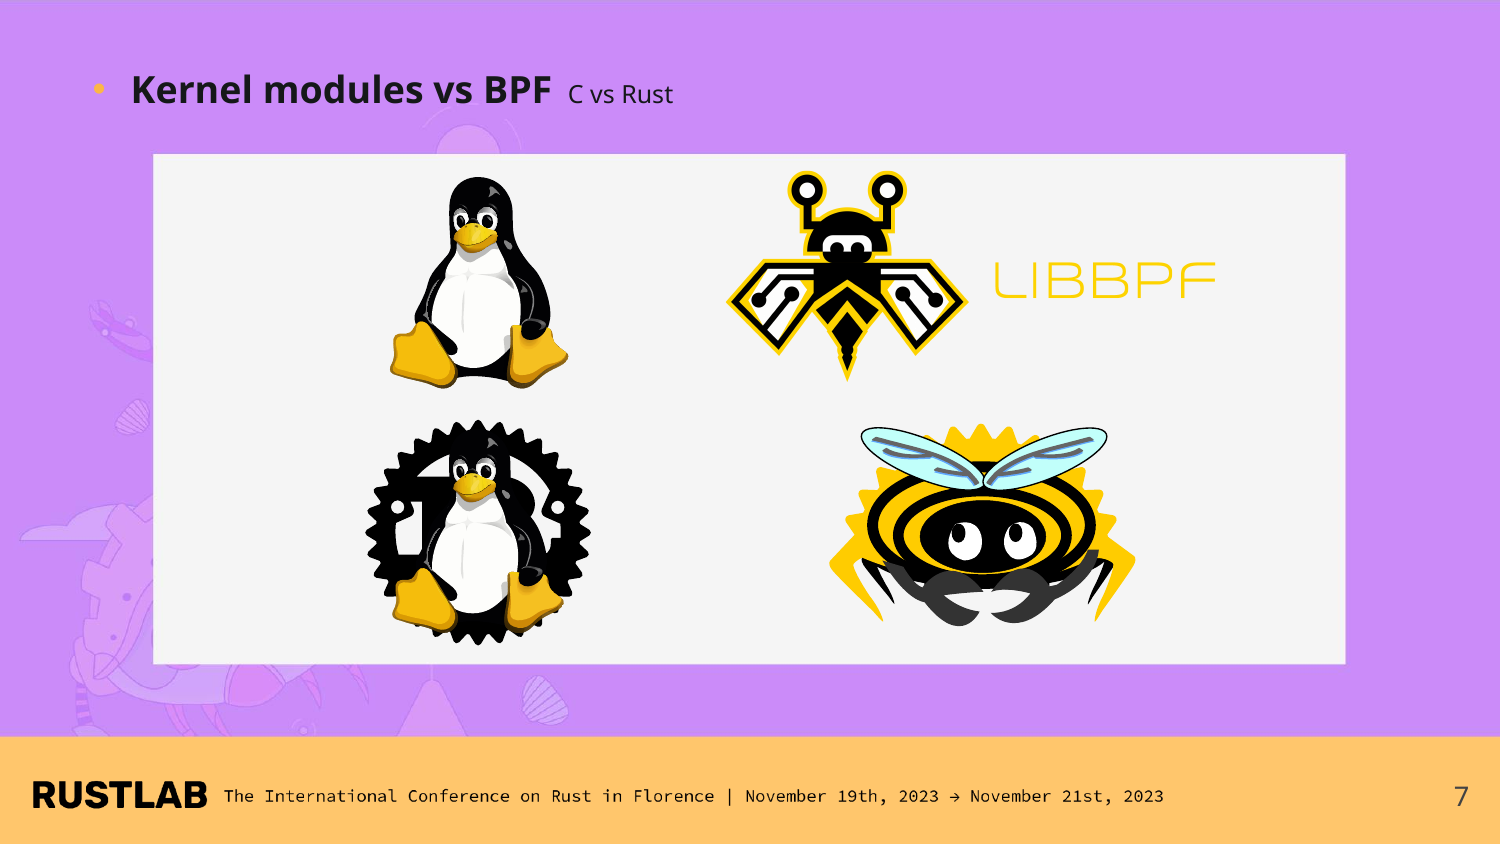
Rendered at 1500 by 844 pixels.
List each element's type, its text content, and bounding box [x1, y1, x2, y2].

picture [0, 0, 1500, 844]
title Kernel modules vs BPF C vs Rust [92, 65, 1408, 107]
